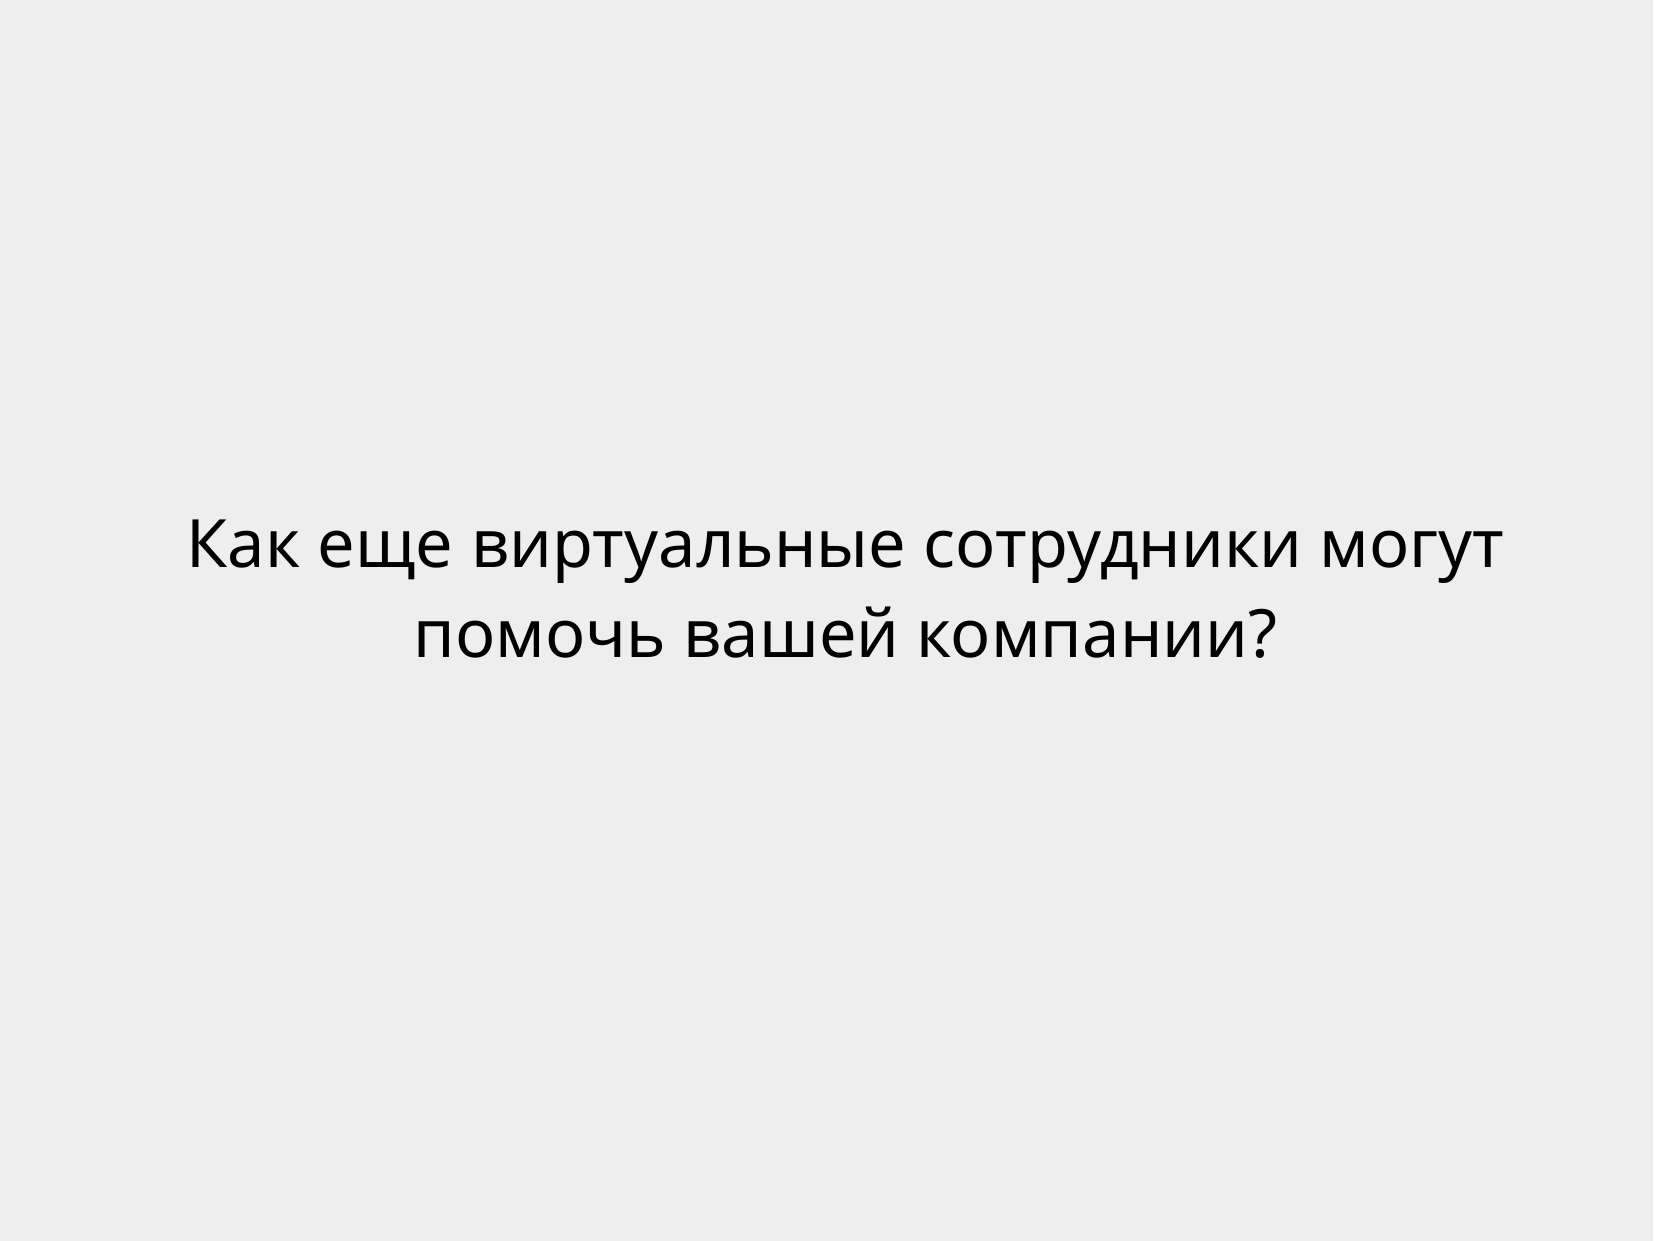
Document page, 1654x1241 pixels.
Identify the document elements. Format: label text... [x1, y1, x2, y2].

title Как еще виртуальные сотрудники могут помочь вашей компании? [102, 482, 1591, 691]
